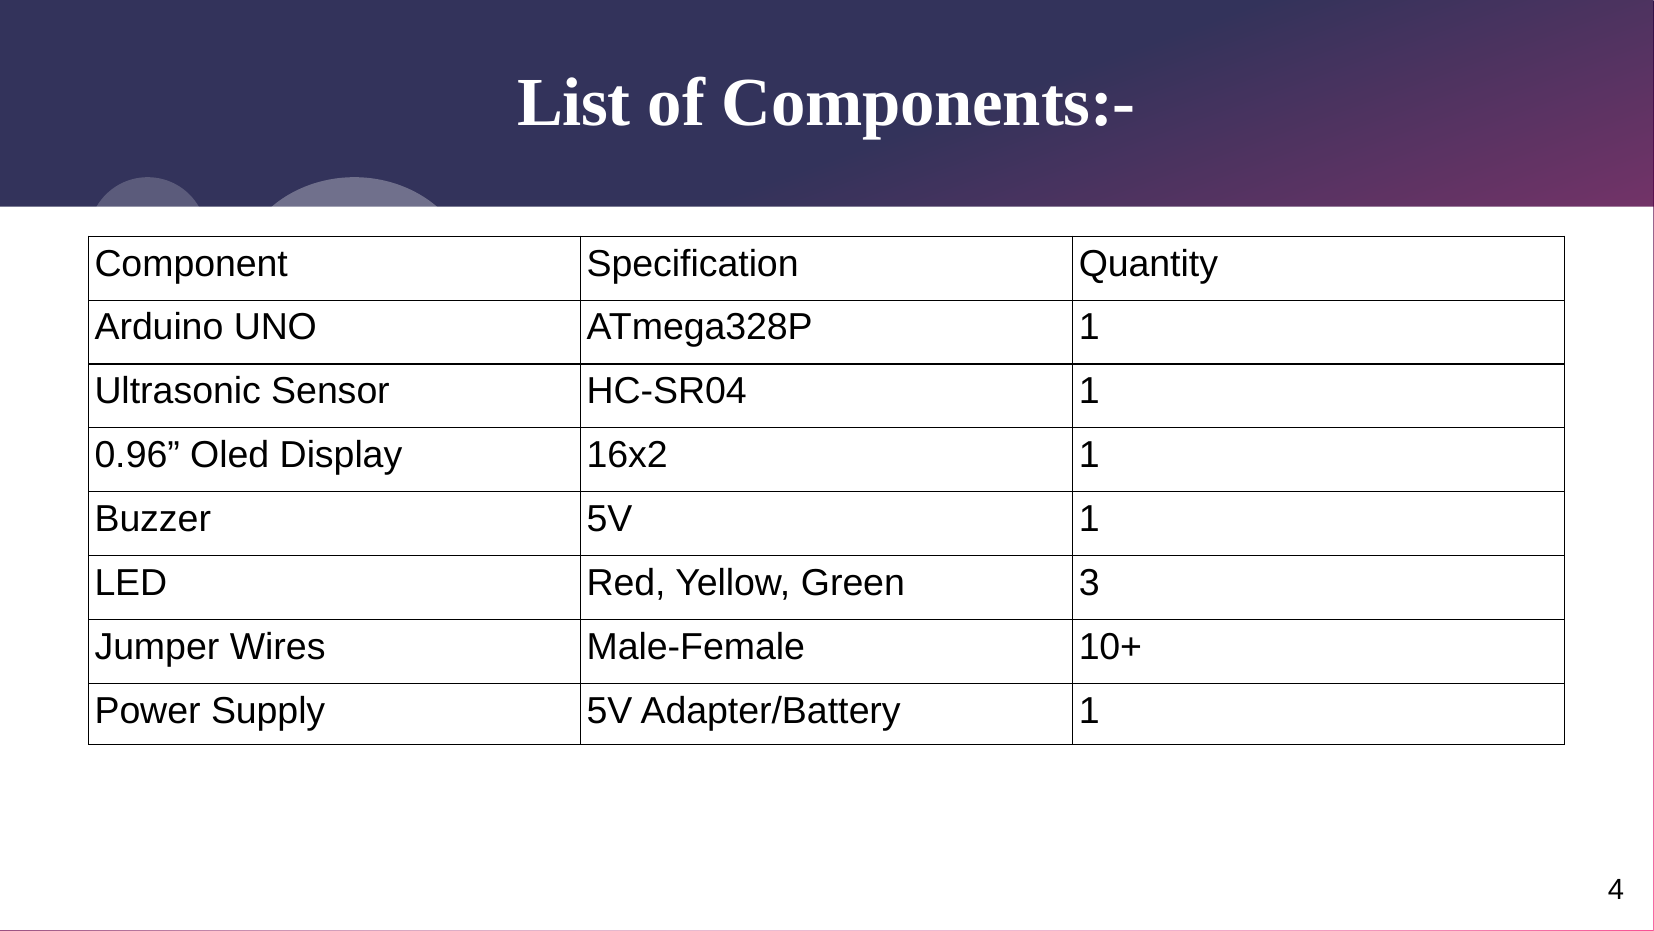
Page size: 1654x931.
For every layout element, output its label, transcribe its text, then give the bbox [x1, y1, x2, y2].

table_cell LED [89, 556, 580, 619]
table_cell 5V Adapter/Battery [581, 684, 1072, 744]
table_cell 5V [581, 492, 1072, 555]
table_cell Male-Female [581, 620, 1072, 683]
table_cell 1 [1073, 492, 1564, 555]
table_cell Jumper Wires [89, 620, 580, 683]
table_cell Buzzer [89, 492, 580, 555]
title List of Components:- [88, 44, 1565, 207]
table_cell 1 [1073, 428, 1564, 491]
table_cell 1 [1073, 365, 1564, 427]
table_cell 3 [1073, 556, 1564, 619]
table_cell HC-SR04 [581, 365, 1072, 427]
table_cell 0.96” Oled Display [89, 428, 580, 491]
table_cell Arduino UNO [89, 301, 580, 363]
table_cell Power Supply [89, 684, 580, 744]
table_header Quantity [1073, 237, 1564, 300]
table_cell 1 [1073, 684, 1564, 744]
table_cell ATmega328P [581, 301, 1072, 363]
table_cell 10+ [1073, 620, 1564, 683]
table_header Component [89, 237, 580, 300]
table_header Specification [581, 237, 1072, 300]
table_cell 16x2 [581, 428, 1072, 491]
table_cell Red, Yellow, Green [581, 556, 1072, 619]
table_cell 1 [1073, 301, 1564, 363]
table_cell Ultrasonic Sensor [89, 365, 580, 427]
